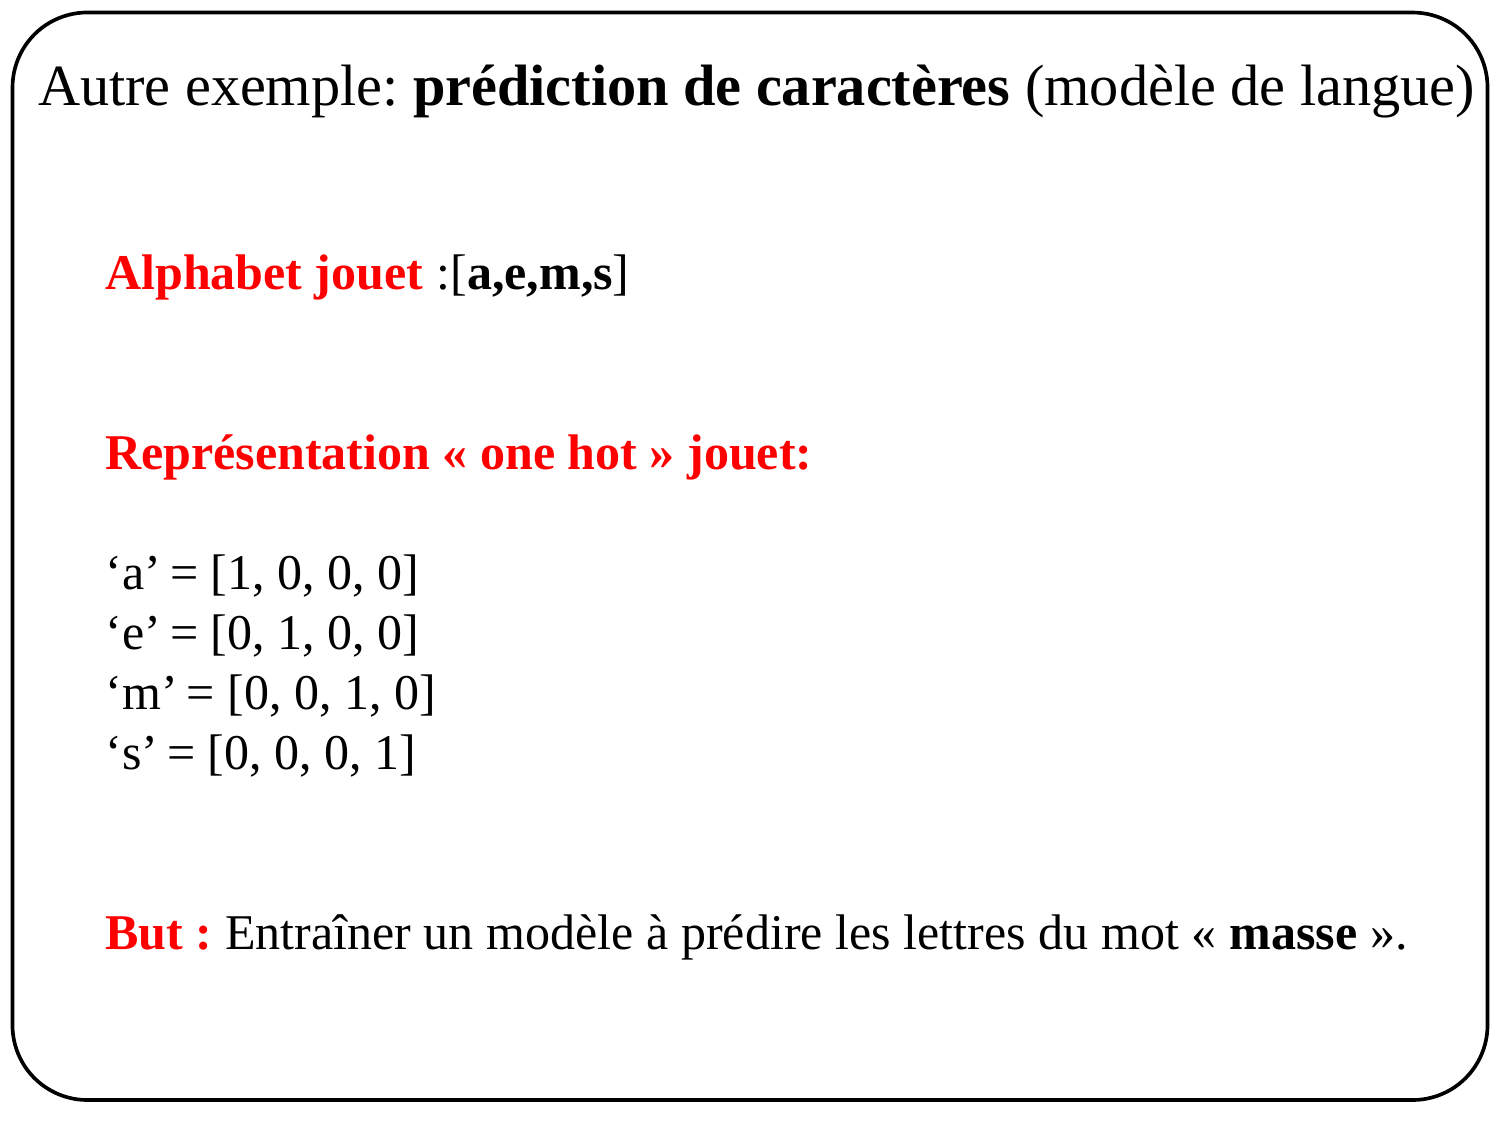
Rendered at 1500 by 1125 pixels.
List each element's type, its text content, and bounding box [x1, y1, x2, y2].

text_box Alphabet jouet :[a,e,m,s] Représentation « one hot » jouet: ‘a’ = [1, 0, 0, 0] ‘e’ = [0, 1, 0, 0] ‘m’ = [0, 0, 1, 0] ‘s’ = [0, 0, 0, 1] But : Entraîner un modèle à prédire les lettres du mot « masse ». [90, 231, 1423, 967]
text_box Autre exemple: prédiction de caractères (modèle de langue) [23, 40, 1491, 125]
